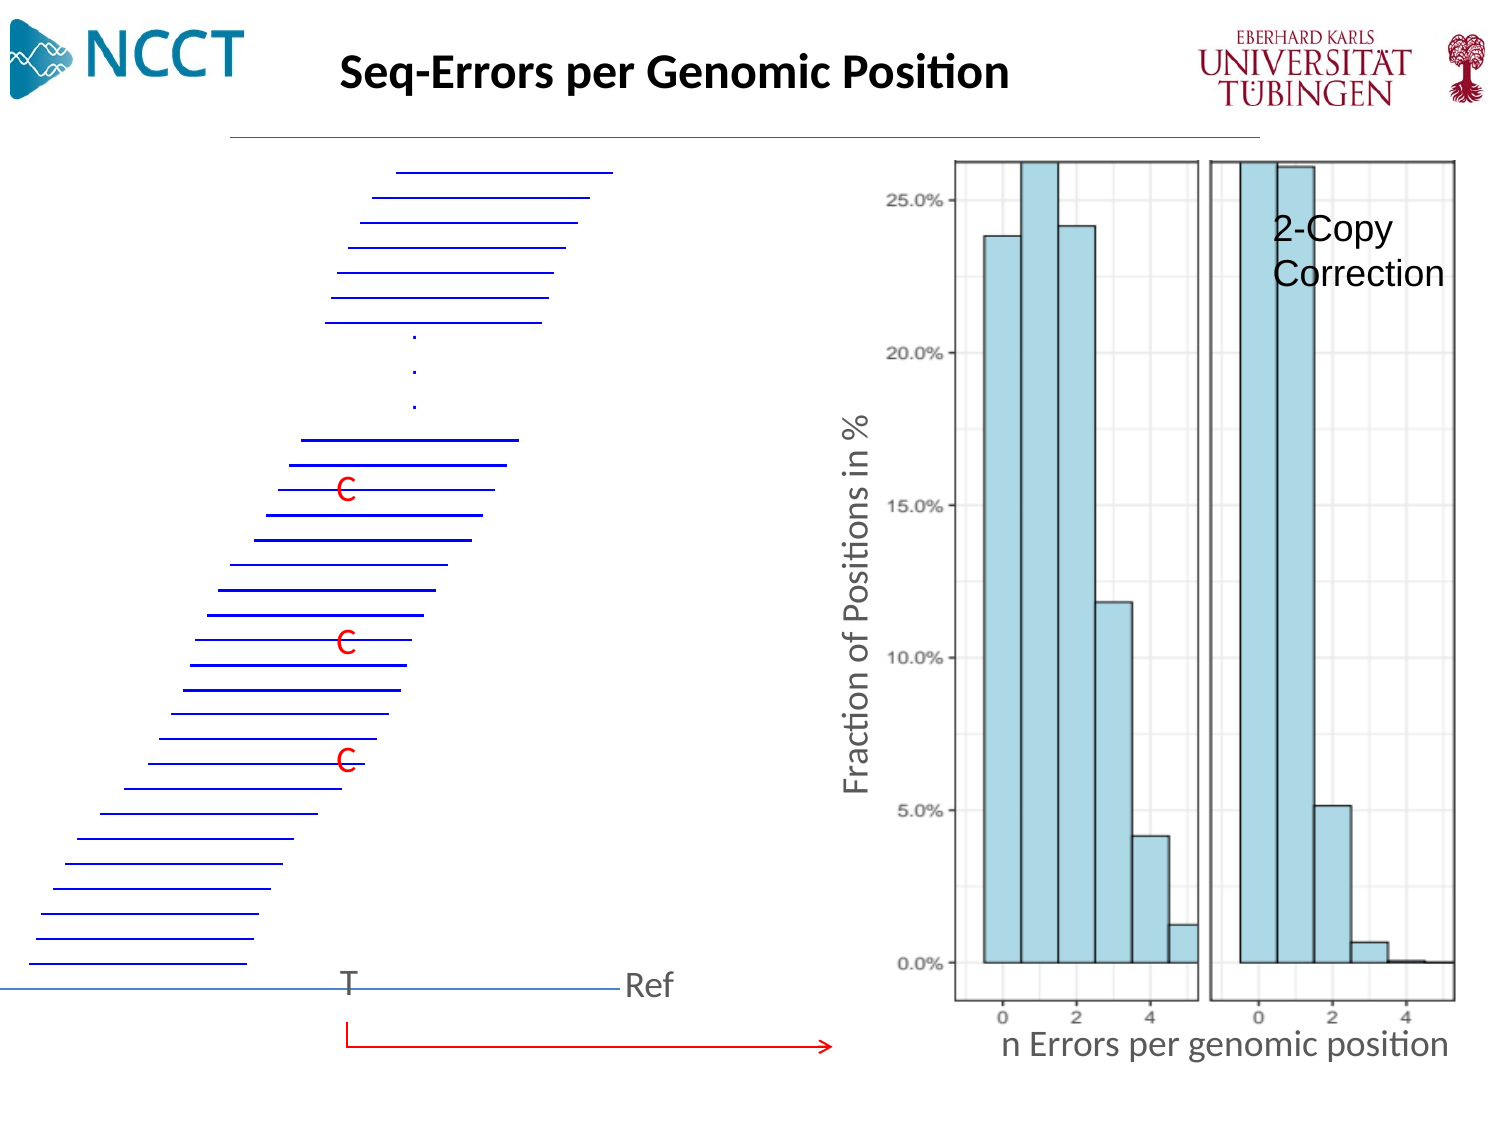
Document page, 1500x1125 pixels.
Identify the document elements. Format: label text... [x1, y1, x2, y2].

text_box C [321, 456, 372, 516]
text_box C [321, 727, 372, 788]
text_box 2-Copy Correction [1257, 196, 1500, 302]
text_box . . . [395, 302, 434, 423]
text_box C [321, 609, 372, 670]
text_box Fraction of Positions in % [822, 399, 879, 810]
picture [10, 19, 245, 102]
text_box Seq-Errors per Genomic Position [324, 30, 1117, 106]
picture [1198, 30, 1485, 106]
text_box Ref [610, 952, 690, 1013]
text_box n Errors per genomic position [986, 1011, 1465, 1072]
text_box T [325, 950, 374, 1011]
picture [879, 160, 1464, 1027]
